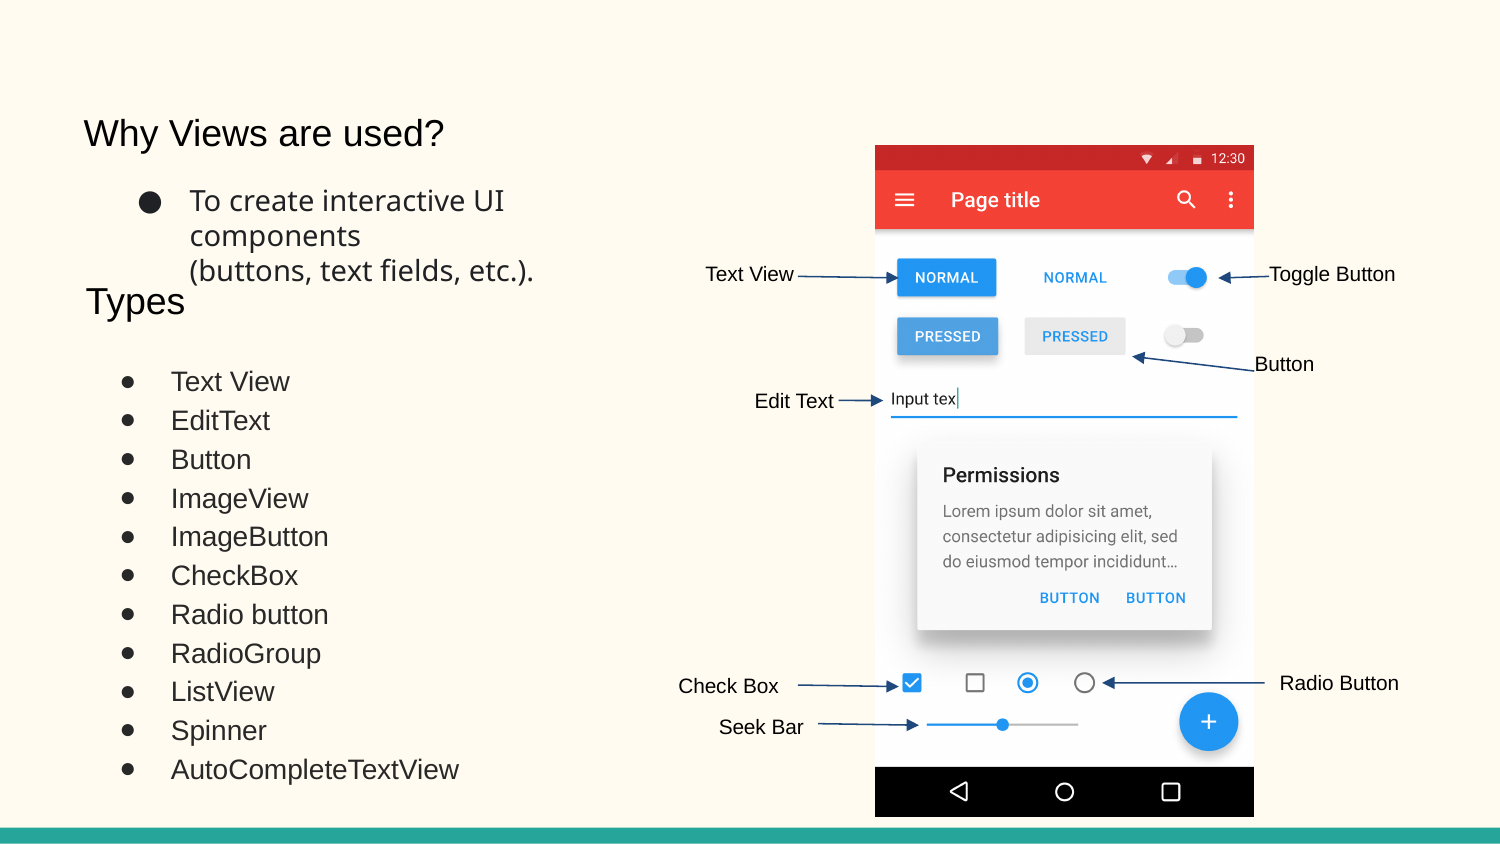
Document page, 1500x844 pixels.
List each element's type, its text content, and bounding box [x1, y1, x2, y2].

text_box Toggle Button [1254, 245, 1431, 297]
title Why Views are used? [83, 81, 1482, 182]
text_box Radio Button [1264, 654, 1421, 712]
text_box Edit Text [739, 372, 852, 429]
picture [875, 145, 1254, 818]
text_box Button [1239, 335, 1396, 392]
title Types [64, 249, 619, 350]
list To create interactive UI components (buttons, text fields, etc.). [114, 181, 684, 250]
text_box Text View [690, 245, 819, 309]
text_box Check Box [663, 657, 806, 714]
text_box Seek Bar [703, 698, 832, 750]
list Text View EditText Button ImageView ImageButton CheckBox Radio button RadioGroup ListView Spinner AutoCompleteTextView [64, 358, 608, 799]
